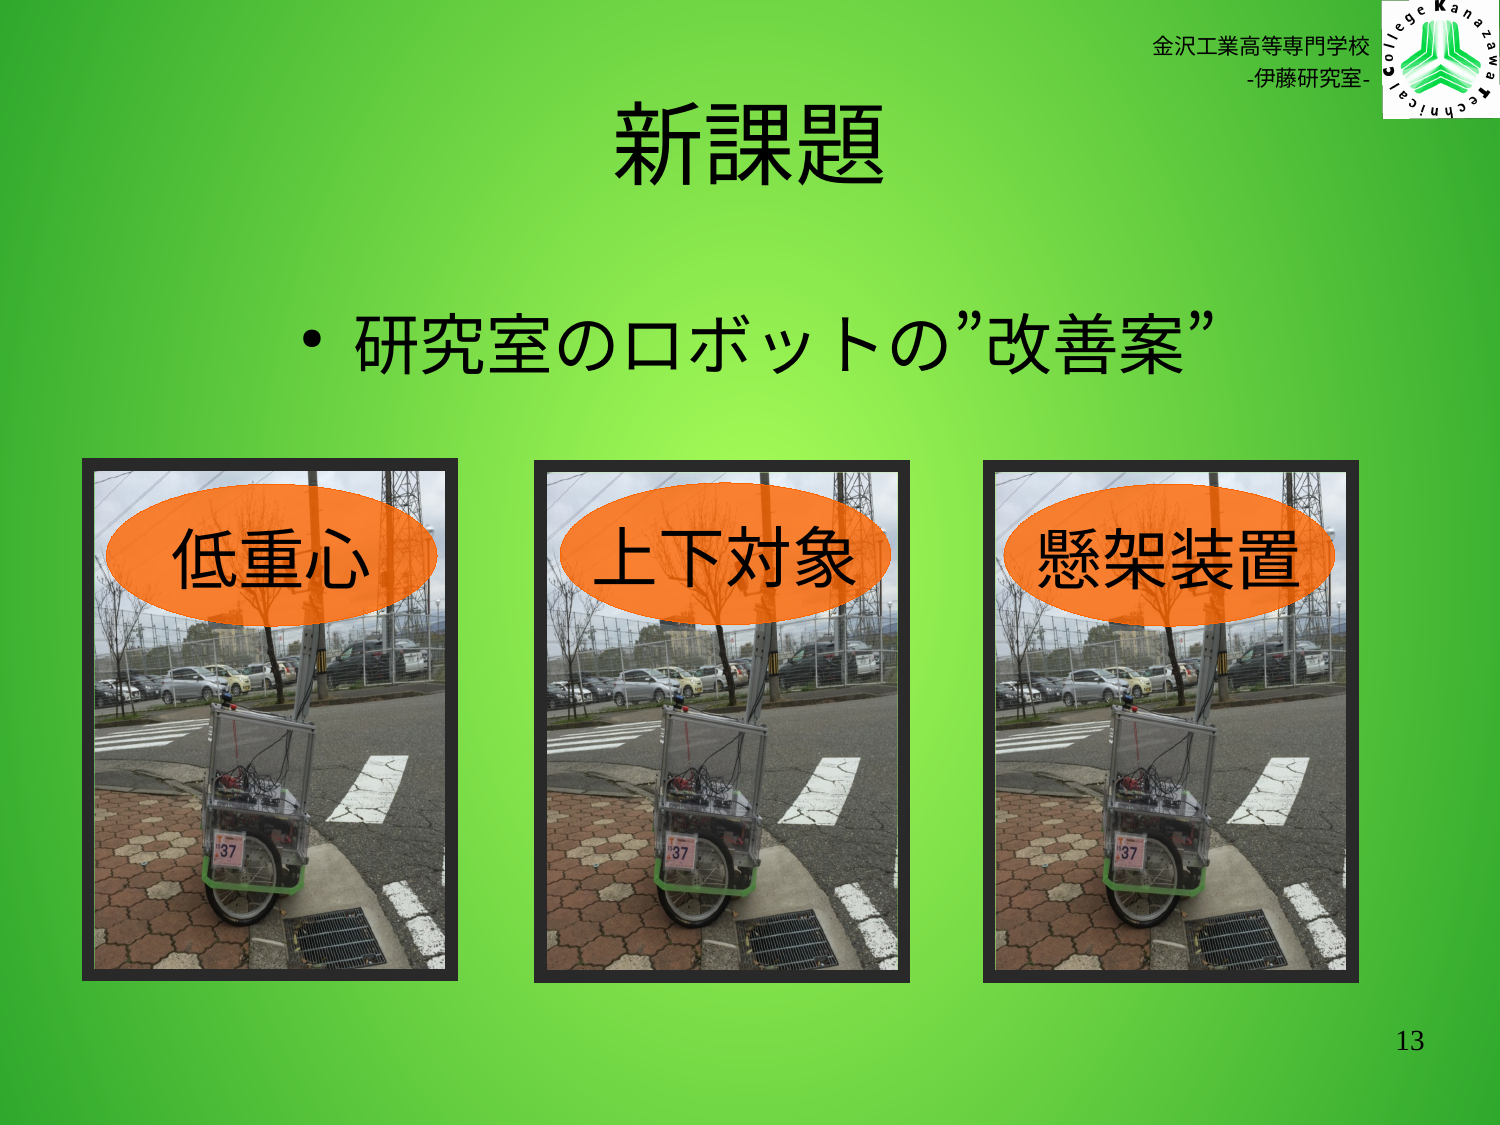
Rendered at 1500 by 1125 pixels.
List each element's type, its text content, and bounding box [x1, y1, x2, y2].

title 新課題 [75, 44, 1425, 233]
picture [546, 472, 898, 971]
picture [94, 470, 446, 969]
list 研究室のロボットの”改善案” [247, 292, 1253, 945]
text_box 懸架装置 [1003, 484, 1335, 627]
text_box 低重心 [106, 484, 438, 627]
picture [995, 472, 1347, 971]
picture [1382, 0, 1500, 118]
text_box 上下対象 [560, 482, 891, 625]
